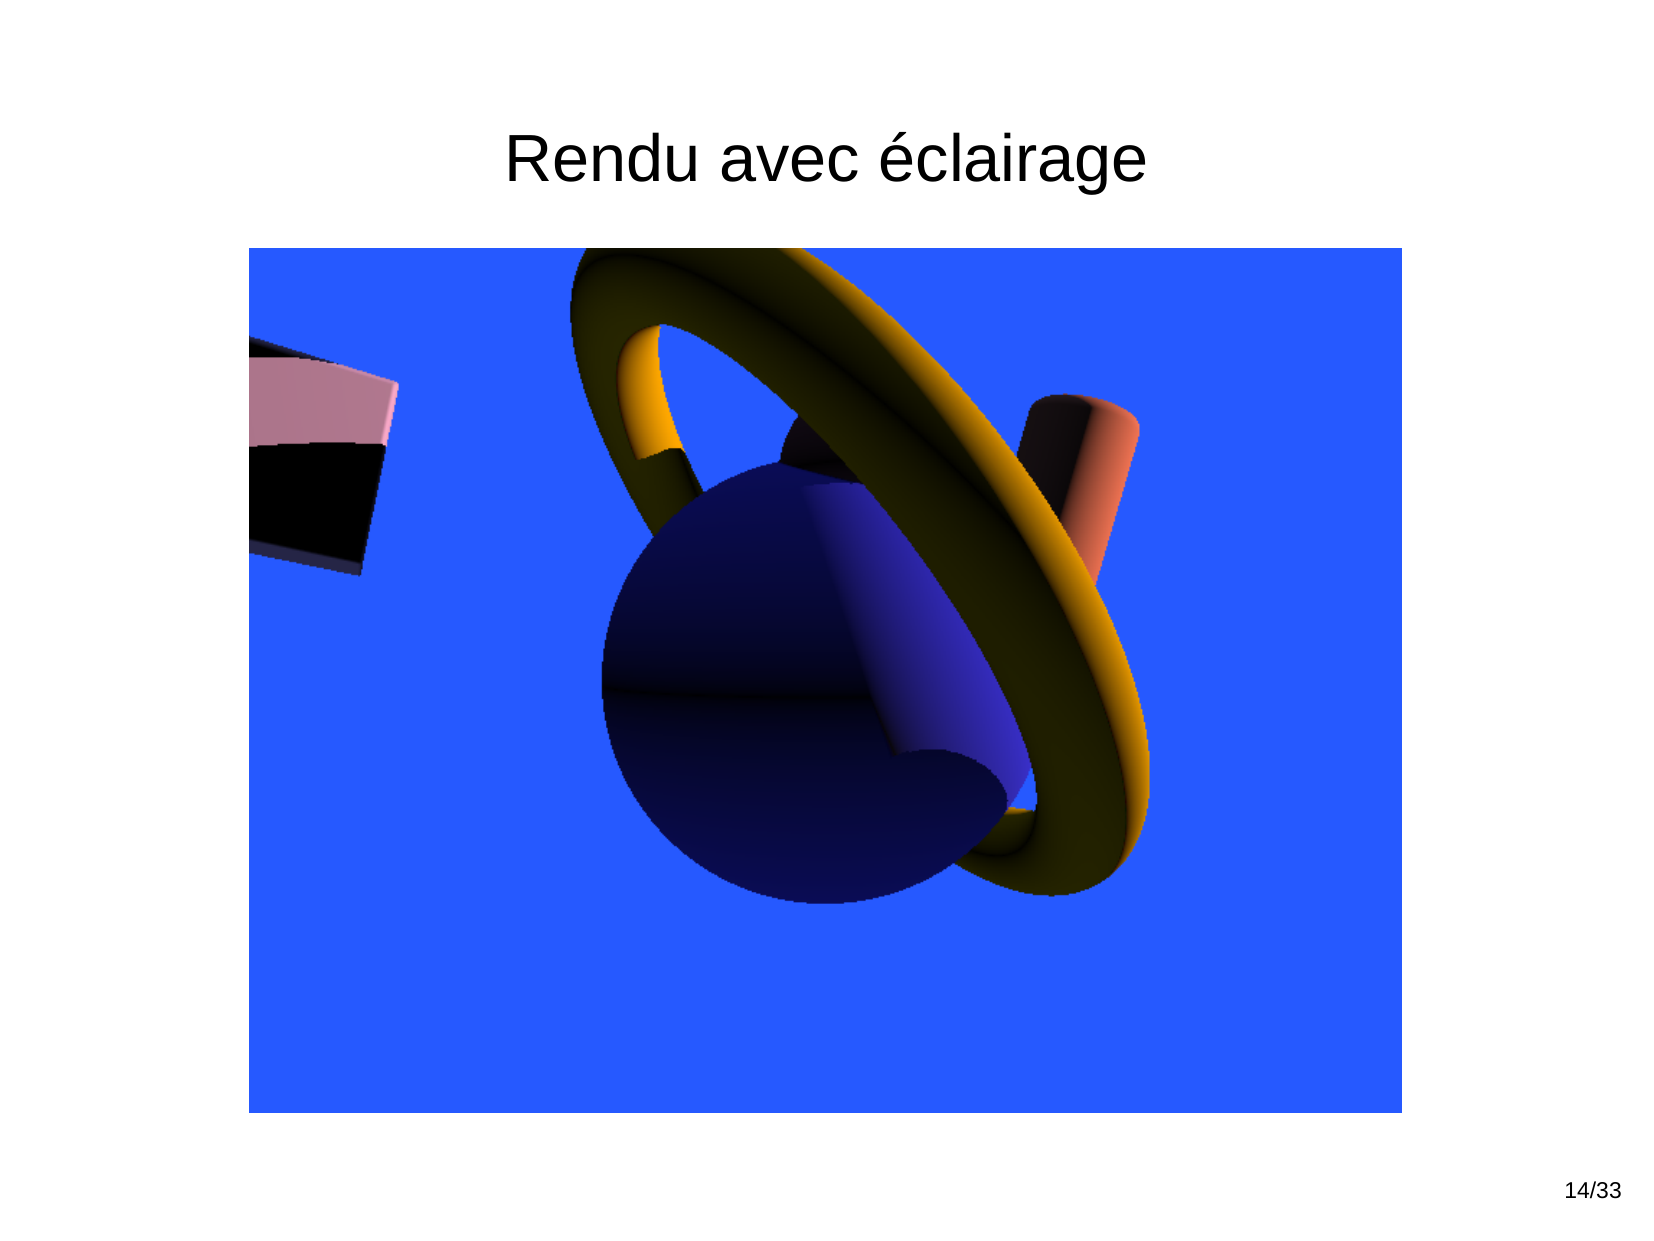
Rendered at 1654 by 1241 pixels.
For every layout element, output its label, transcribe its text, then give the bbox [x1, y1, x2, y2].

text_box 14/33 [1549, 1170, 1637, 1211]
title Rendu avec éclairage [82, 54, 1571, 262]
picture [249, 248, 1402, 1113]
